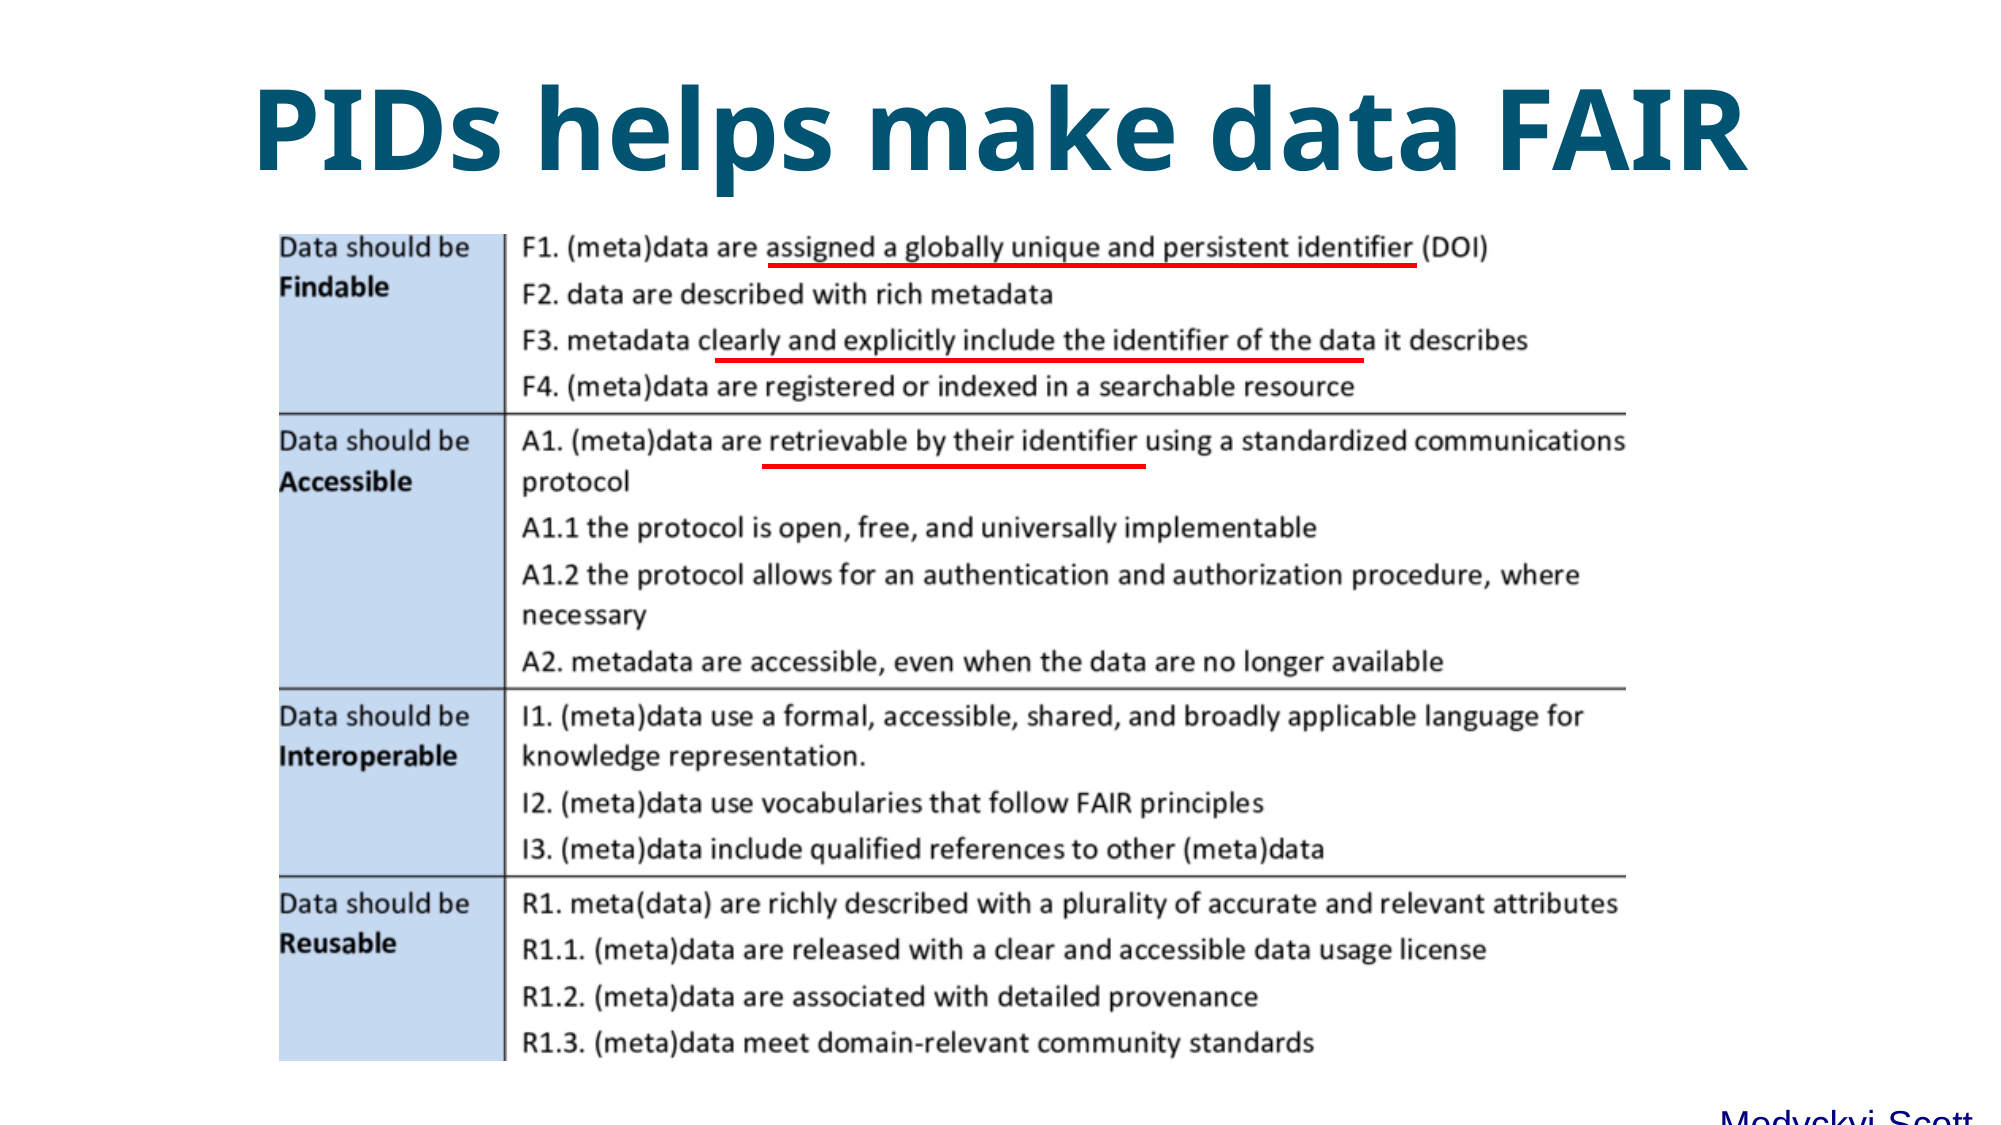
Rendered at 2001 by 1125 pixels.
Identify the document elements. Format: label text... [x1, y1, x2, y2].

text_box Medyckyj-Scott, David et al. (2016). [1704, 1092, 2000, 1125]
title PIDs helps make data FAIR [150, 43, 1850, 225]
picture [279, 234, 1626, 1062]
